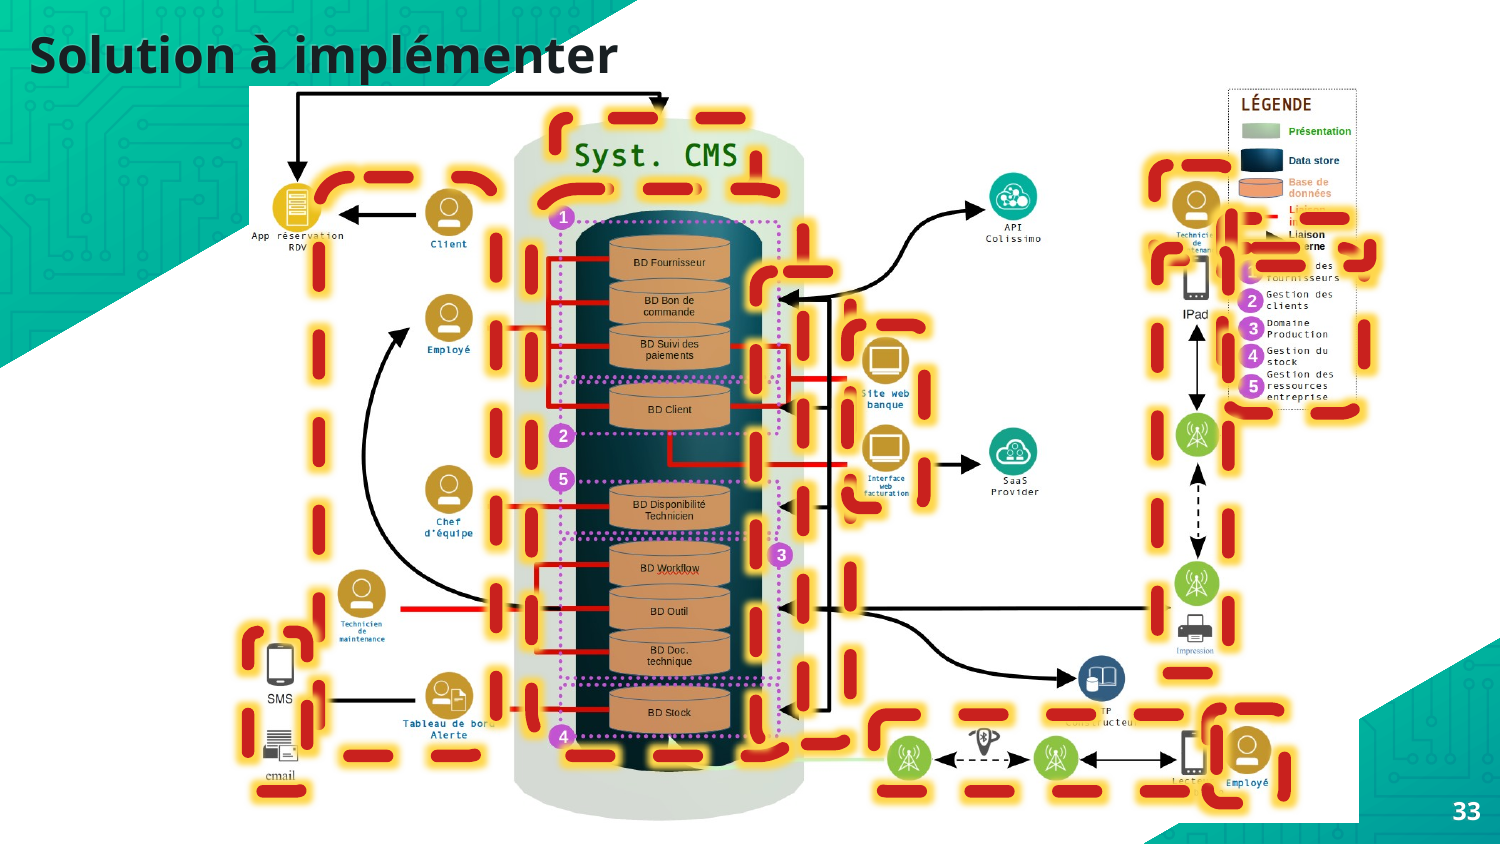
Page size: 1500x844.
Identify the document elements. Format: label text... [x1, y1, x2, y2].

slide_number <numéro> [1391, 779, 1482, 844]
title Solution à implémenter [29, 30, 1249, 89]
picture [249, 86, 1359, 823]
